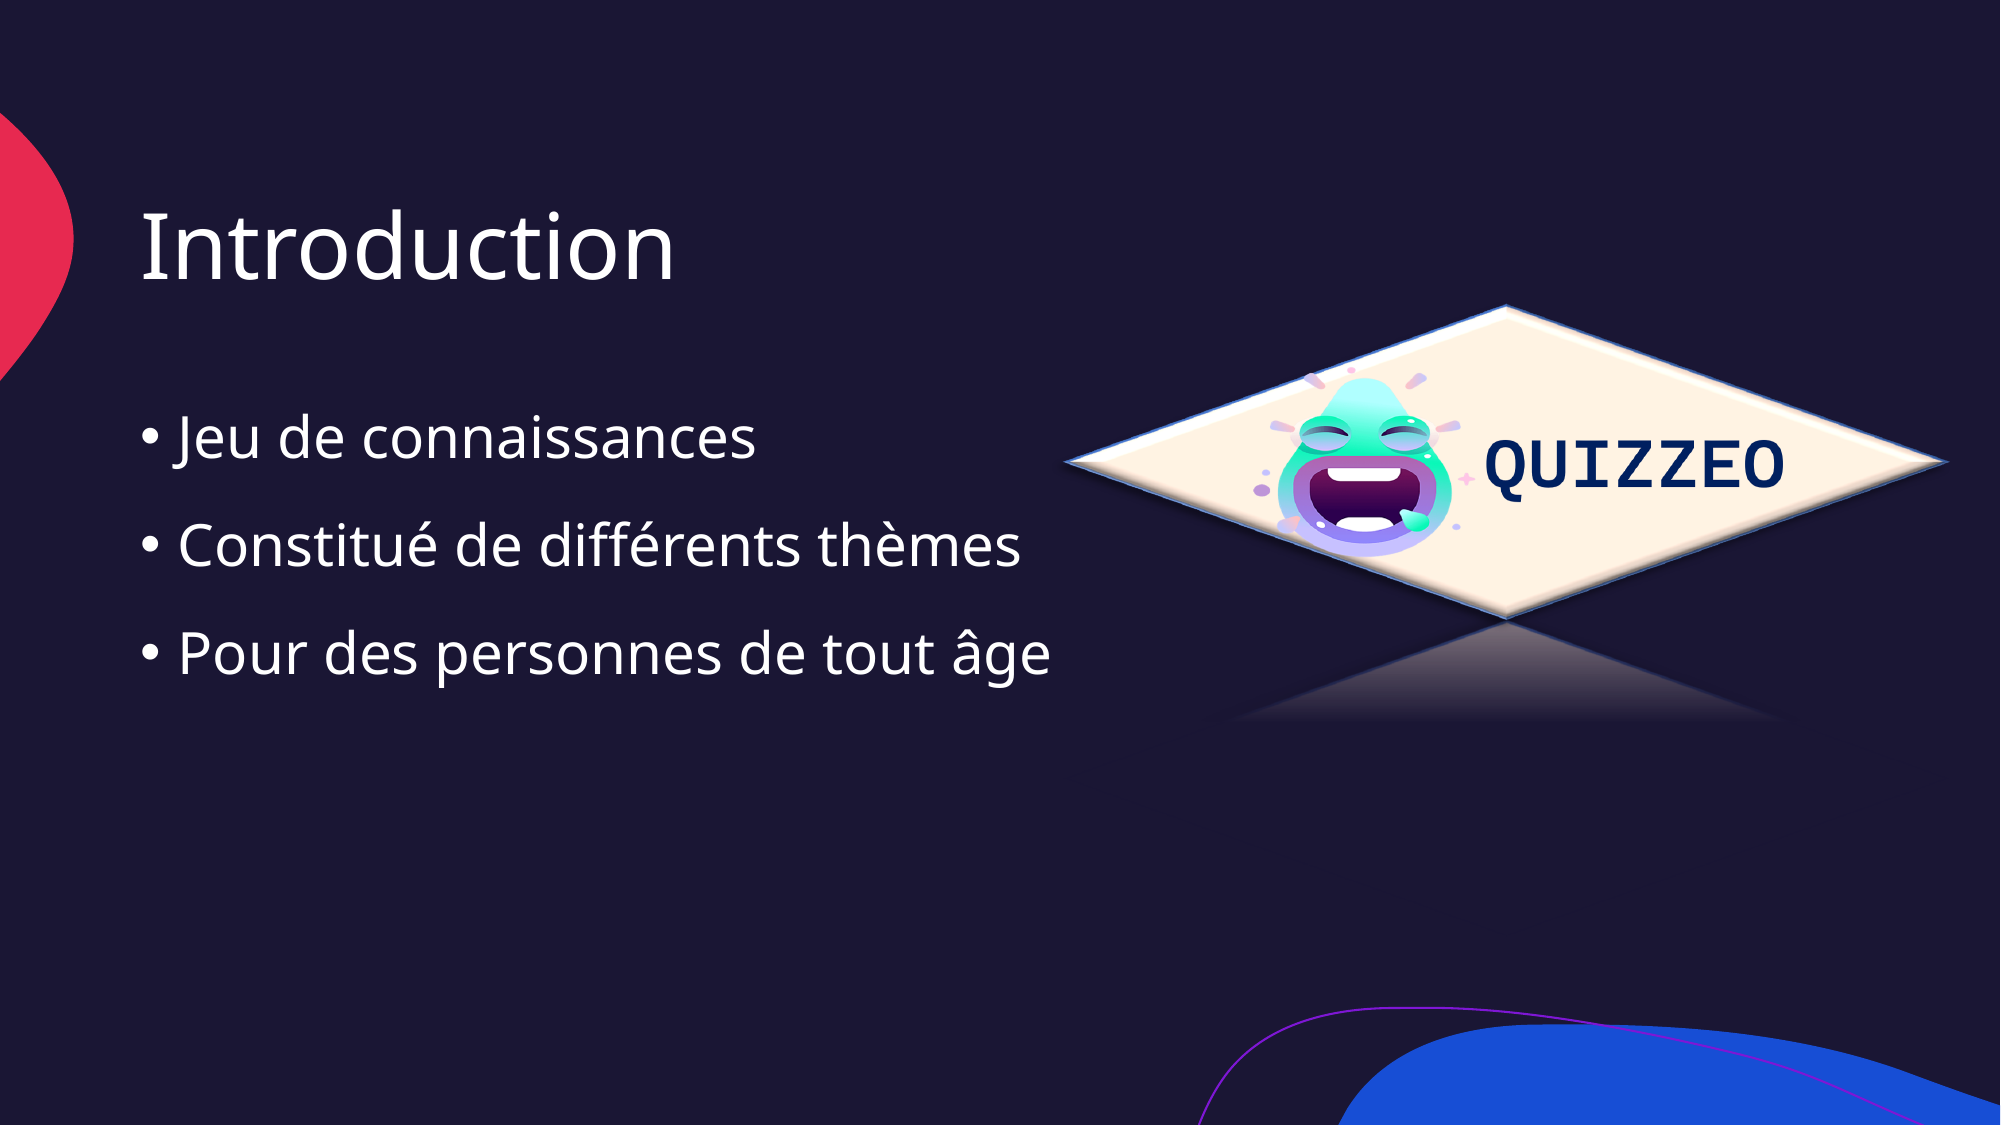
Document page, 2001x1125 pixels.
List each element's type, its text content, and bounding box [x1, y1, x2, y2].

picture [1044, 298, 1958, 943]
title Introduction [125, 125, 1876, 375]
list Jeu de connaissances Constitué de différents thèmes Pour des personnes de tout âge [125, 375, 1127, 1002]
